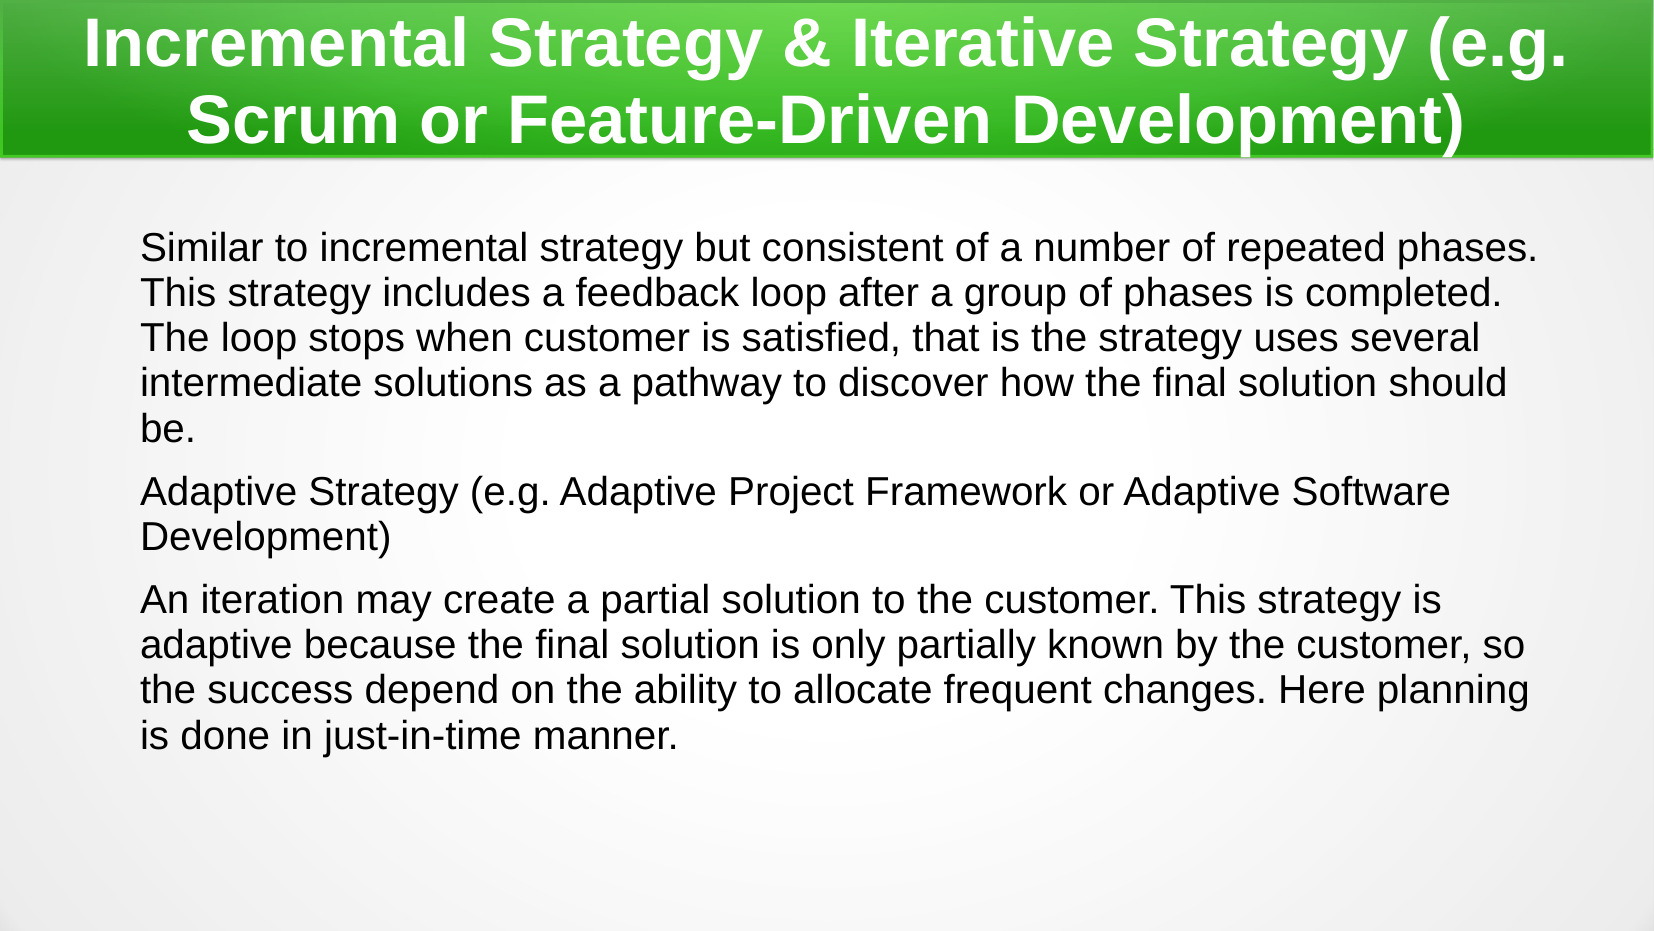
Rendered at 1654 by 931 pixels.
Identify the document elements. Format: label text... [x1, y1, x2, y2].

list Similar to incremental strategy but consistent of a number of repeated phases. This strategy includes a feedback loop after a group of phases is completed. The loop stops when customer is satisfied, that is the strategy uses several intermediate solutions as a pathway to discover how the final solution should be. Adaptive Strategy (e.g. Adaptive Project Framework or Adaptive Software Development) An iteration may create a partial solution to the customer. This strategy is adaptive because the final solution is only partially known by the customer, so the success depend on the ability to allocate frequent changes. Here planning is done in just-in-time manner. [82, 224, 1571, 764]
title Incremental Strategy & Iterative Strategy (e.g. Scrum or Feature-Driven Development) [82, 4, 1571, 158]
